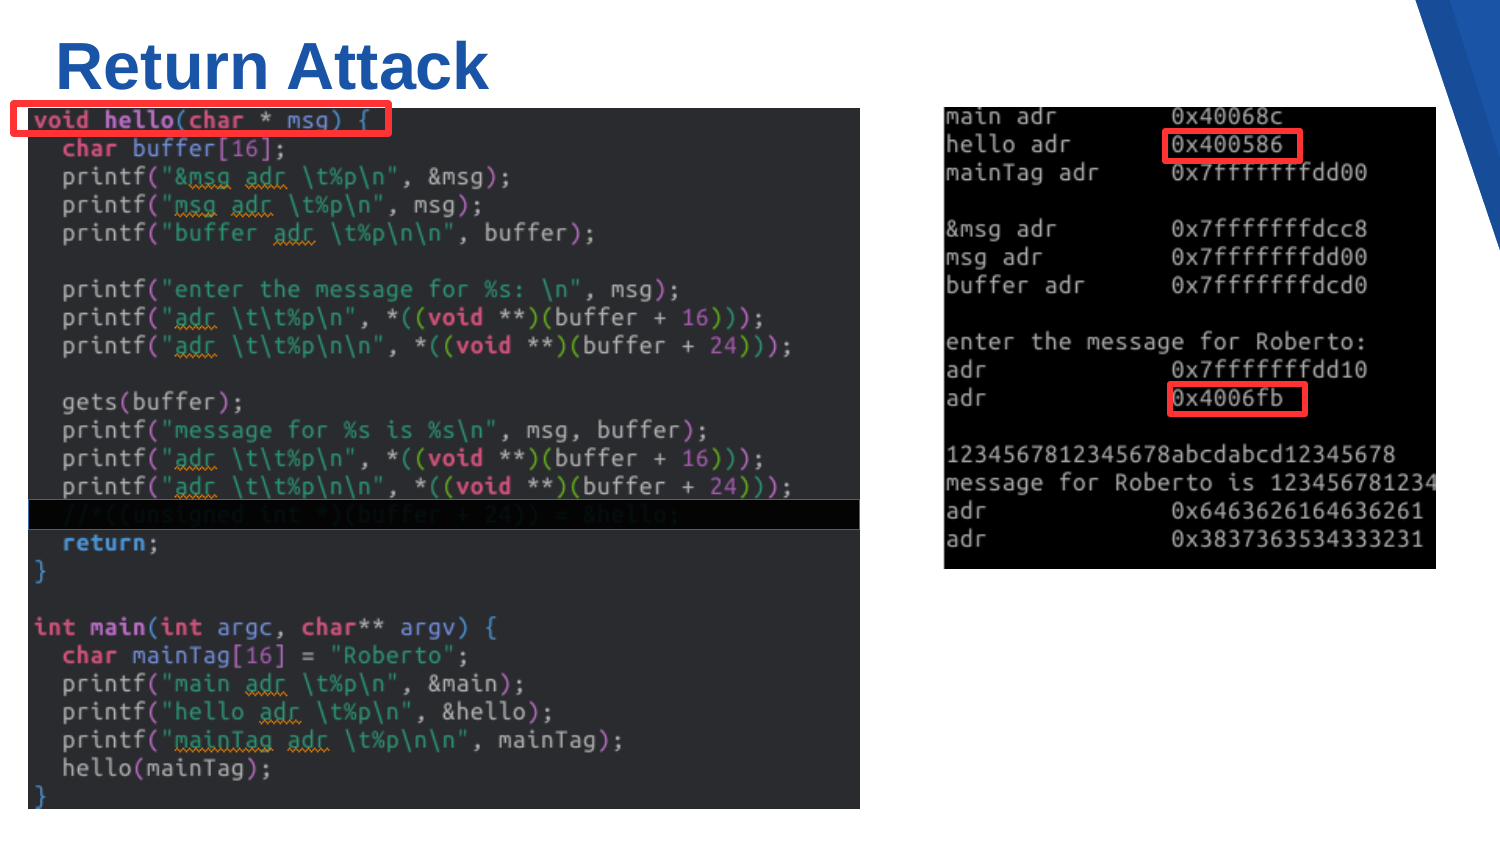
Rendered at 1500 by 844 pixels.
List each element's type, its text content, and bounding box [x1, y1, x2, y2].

picture [943, 107, 1436, 569]
picture [28, 108, 860, 499]
title Return Attack [40, 50, 1306, 118]
text_box [28, 499, 860, 530]
picture [28, 108, 385, 130]
picture [28, 530, 860, 809]
